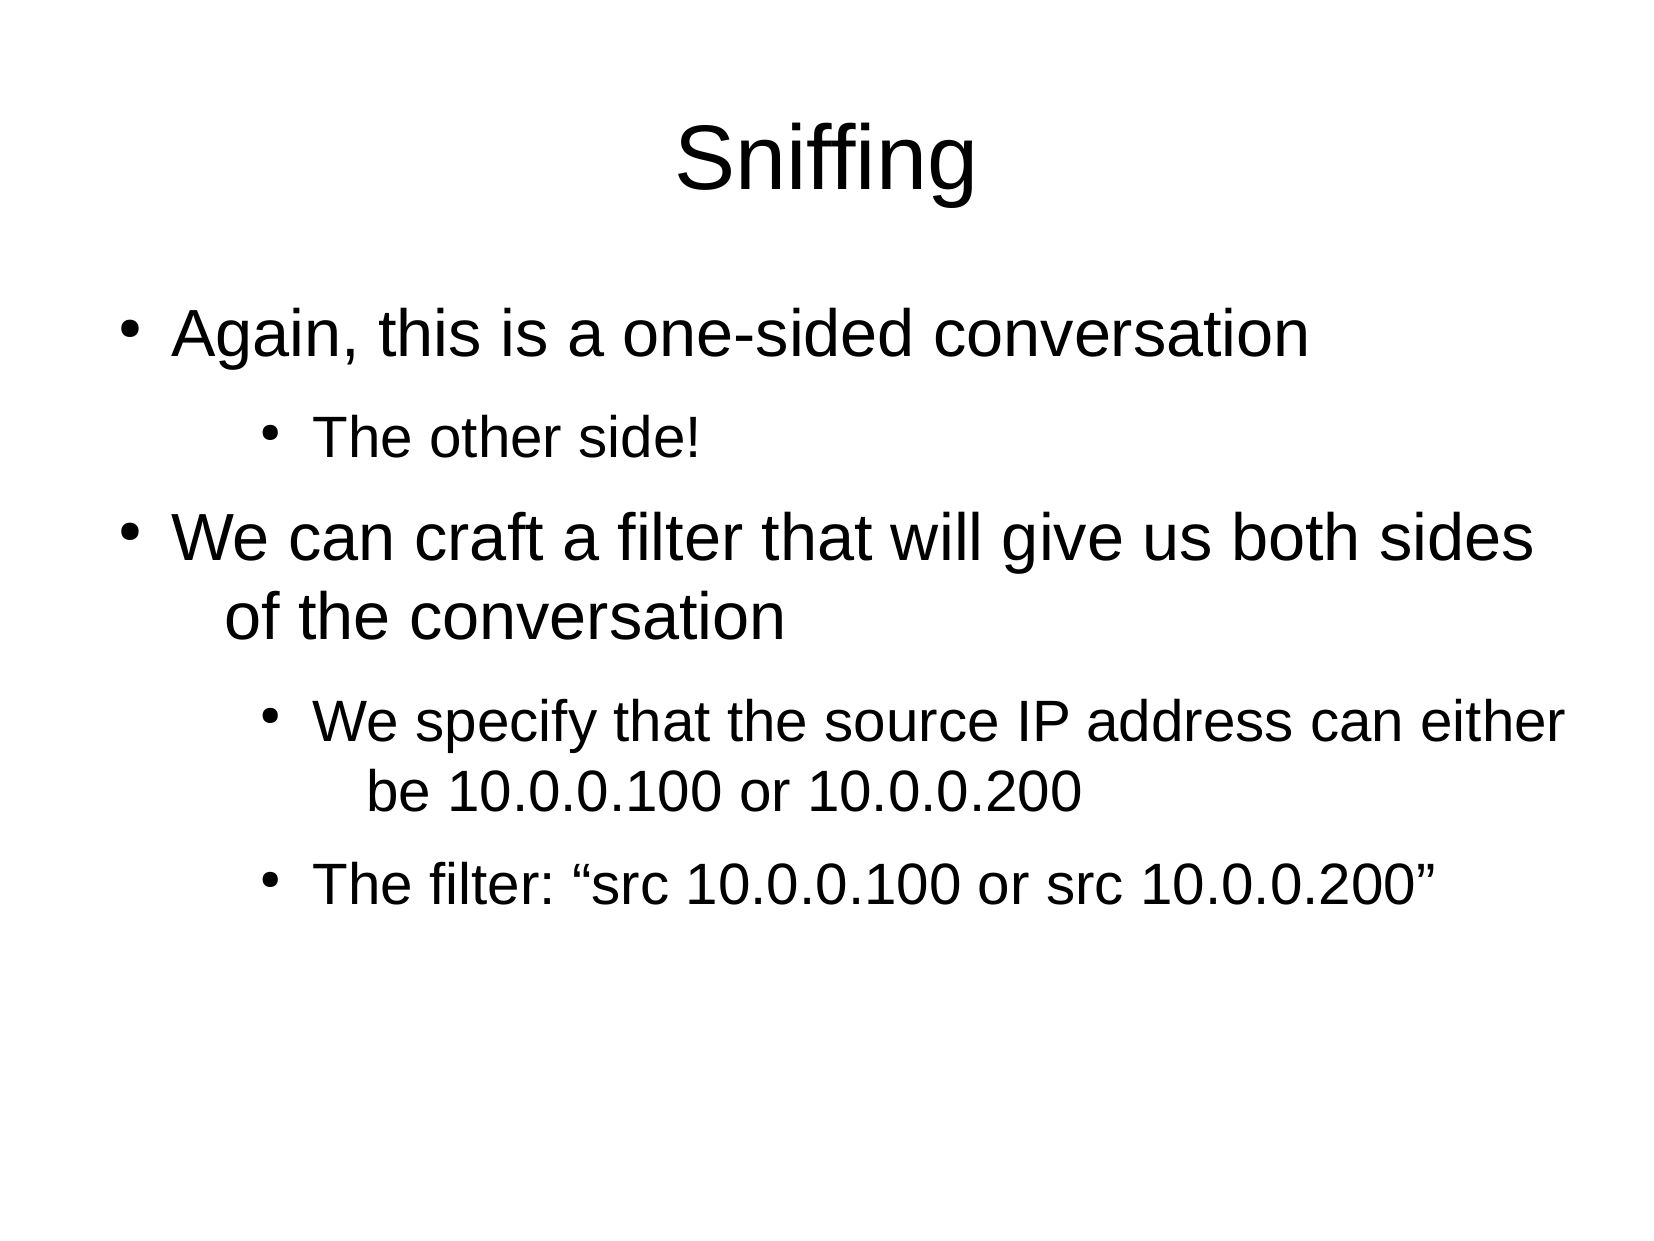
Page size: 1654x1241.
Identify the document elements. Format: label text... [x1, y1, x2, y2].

title Sniffing [82, 49, 1571, 257]
list Again, this is a one-sided conversation The other side! We can craft a filter that will give us both sides of the conversation We specify that the source IP address can either be 10.0.0.100 or 10.0.0.200 The filter: “src 10.0.0.100 or src 10.0.0.200” [82, 290, 1571, 1109]
